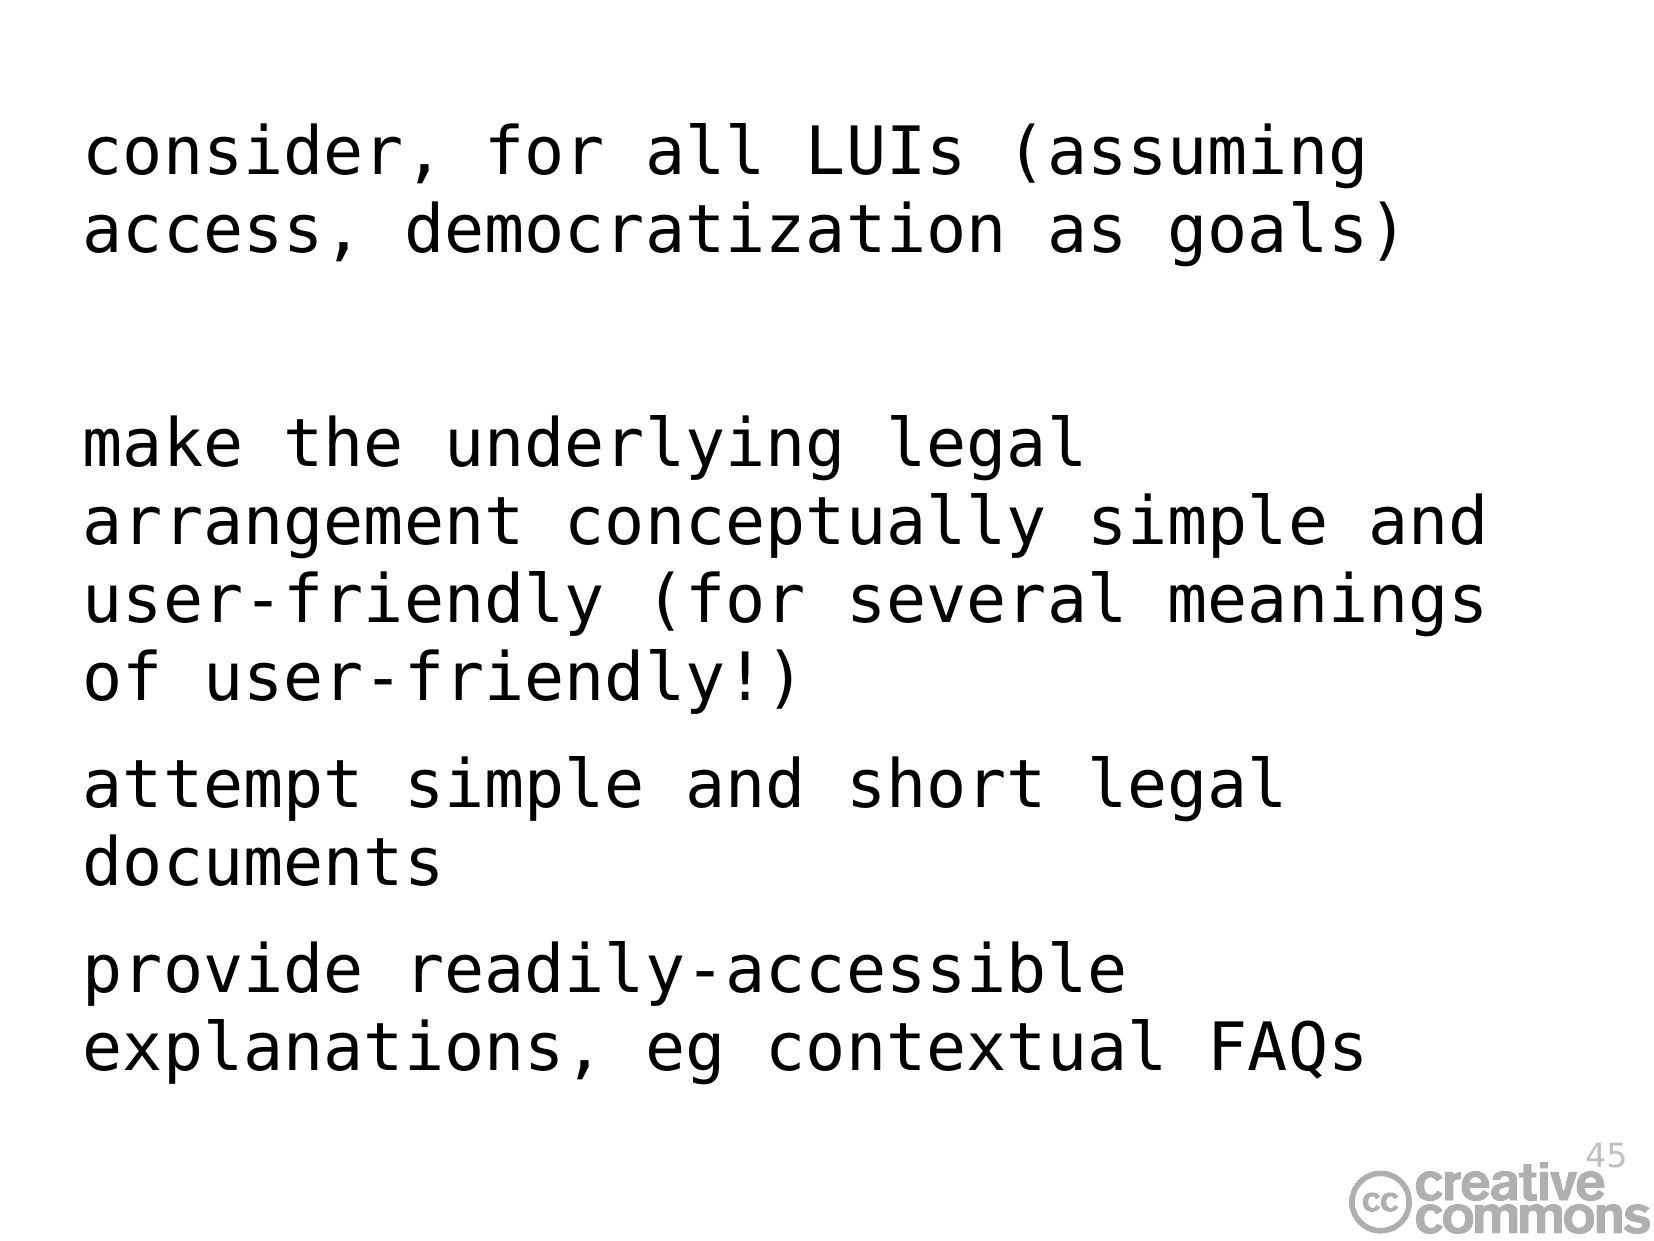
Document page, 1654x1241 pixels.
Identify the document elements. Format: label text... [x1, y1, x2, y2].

picture [1349, 1162, 1650, 1234]
list consider, for all LUIs (assuming access, democratization as goals) make the underlying legal arrangement conceptually simple and user-friendly (for several meanings of user-friendly!) attempt simple and short legal documents provide readily-accessible explanations, eg contextual FAQs [82, 112, 1571, 1109]
